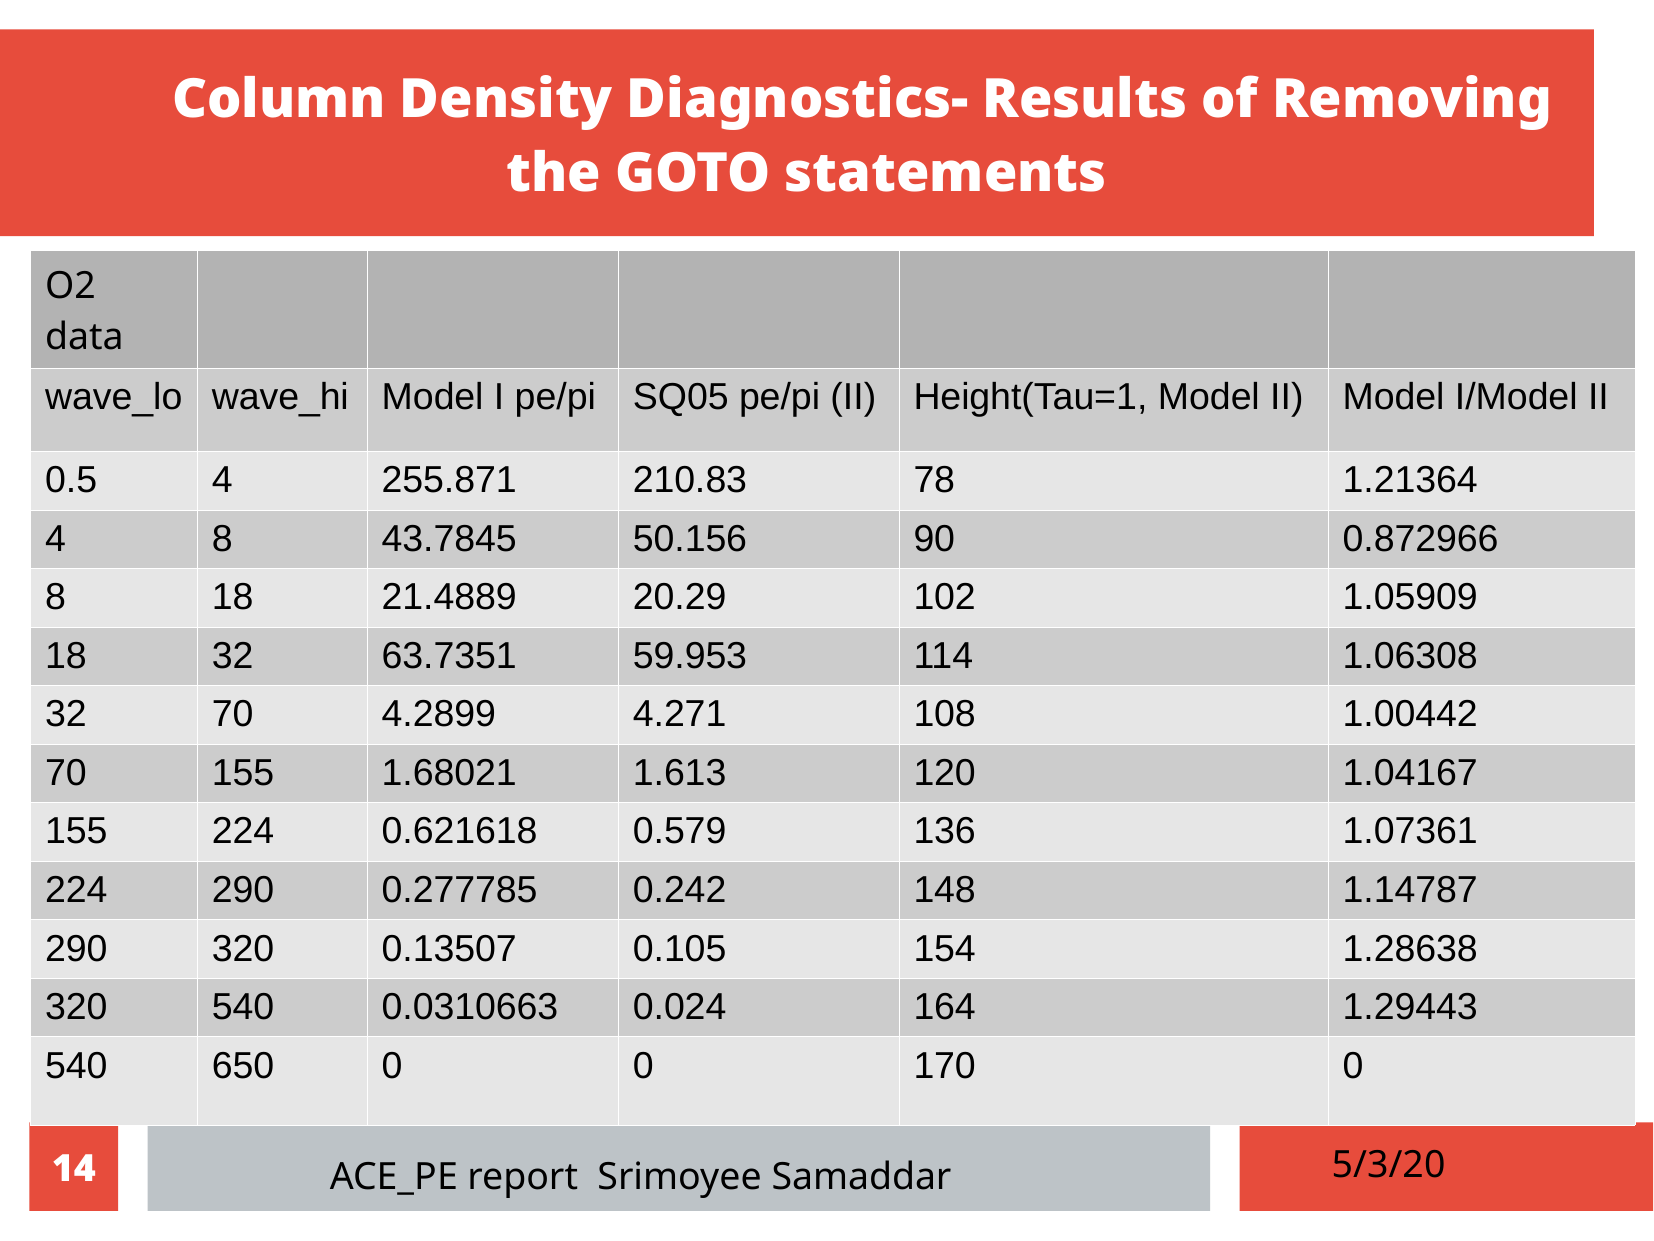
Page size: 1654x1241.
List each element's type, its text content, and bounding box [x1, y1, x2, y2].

table_cell Height(Tau=1, Model II) [900, 369, 1328, 451]
table_cell 102 [900, 569, 1328, 627]
table_cell 18 [31, 628, 197, 685]
table_cell 59.953 [619, 628, 899, 685]
title Column Density Diagnostics- Results of Removing the GOTO statements [60, 60, 1595, 208]
table_cell 90 [900, 511, 1328, 568]
table_cell 540 [31, 1037, 197, 1125]
table_cell 108 [900, 686, 1328, 744]
table_header [198, 251, 367, 368]
table_cell 4.2899 [368, 686, 618, 744]
table_cell 0.621618 [368, 803, 618, 861]
table_cell 120 [900, 745, 1328, 802]
table_header O2 data [31, 251, 197, 368]
table_header [368, 251, 618, 368]
table_cell 155 [31, 803, 197, 861]
table_cell 0 [1329, 1037, 1635, 1125]
table_cell 1.28638 [1329, 920, 1635, 978]
table_cell 1.04167 [1329, 745, 1635, 802]
table_cell 32 [31, 686, 197, 744]
table_cell 1.68021 [368, 745, 618, 802]
table_cell 0.13507 [368, 920, 618, 978]
table_cell 210.83 [619, 452, 899, 510]
table_cell 224 [198, 803, 367, 861]
table_cell 1.00442 [1329, 686, 1635, 744]
table_cell 0 [368, 1037, 618, 1125]
table_cell 1.06308 [1329, 628, 1635, 685]
table_cell 21.4889 [368, 569, 618, 627]
table_cell 290 [31, 920, 197, 978]
table_cell Model I pe/pi [368, 369, 618, 451]
table_cell 20.29 [619, 569, 899, 627]
table_cell 0 [619, 1037, 899, 1125]
table_cell 70 [198, 686, 367, 744]
table_cell 320 [198, 920, 367, 978]
table_cell 8 [198, 511, 367, 568]
table_cell 1.05909 [1329, 569, 1635, 627]
table_header [900, 251, 1328, 368]
table_cell 148 [900, 862, 1328, 919]
table_cell 1.14787 [1329, 862, 1635, 919]
table_cell 114 [900, 628, 1328, 685]
table_cell 0.242 [619, 862, 899, 919]
table_header [1329, 251, 1635, 368]
table_cell 1.07361 [1329, 803, 1635, 861]
table_cell 1.29443 [1329, 979, 1635, 1036]
table_cell 650 [198, 1037, 367, 1125]
table_cell 290 [198, 862, 367, 919]
table_cell 4.271 [619, 686, 899, 744]
table_cell 50.156 [619, 511, 899, 568]
table_cell 1.613 [619, 745, 899, 802]
table_cell 0.579 [619, 803, 899, 861]
table_header [619, 251, 899, 368]
table_cell 32 [198, 628, 367, 685]
table_cell 0.0310663 [368, 979, 618, 1036]
table_cell 70 [31, 745, 197, 802]
table_cell 164 [900, 979, 1328, 1036]
table_cell 540 [198, 979, 367, 1036]
table_cell 136 [900, 803, 1328, 861]
table_cell 8 [31, 569, 197, 627]
table_cell 43.7845 [368, 511, 618, 568]
table_cell 0.024 [619, 979, 899, 1036]
table_cell 4 [31, 511, 197, 568]
table_cell 0.5 [31, 452, 197, 510]
text_box 5/3/20 [1316, 1130, 1500, 1201]
table_cell 18 [198, 569, 367, 627]
table_cell 4 [198, 452, 367, 510]
table_cell Model I/Model II [1329, 369, 1635, 451]
text_box ACE_PE report Srimoyee Samaddar [164, 1141, 1185, 1201]
table_cell 155 [198, 745, 367, 802]
table_cell 154 [900, 920, 1328, 978]
table_cell 255.871 [368, 452, 618, 510]
table_cell 224 [31, 862, 197, 919]
table_cell 320 [31, 979, 197, 1036]
table_cell wave_hi [198, 369, 367, 451]
table_cell 1.21364 [1329, 452, 1635, 510]
table_cell 170 [900, 1037, 1328, 1125]
table_cell 78 [900, 452, 1328, 510]
table_cell 0.277785 [368, 862, 618, 919]
table_cell 63.7351 [368, 628, 618, 685]
table_cell 0.105 [619, 920, 899, 978]
table_cell wave_lo [31, 369, 197, 451]
table_cell 0.872966 [1329, 511, 1635, 568]
table_cell SQ05 pe/pi (II) [619, 369, 899, 451]
